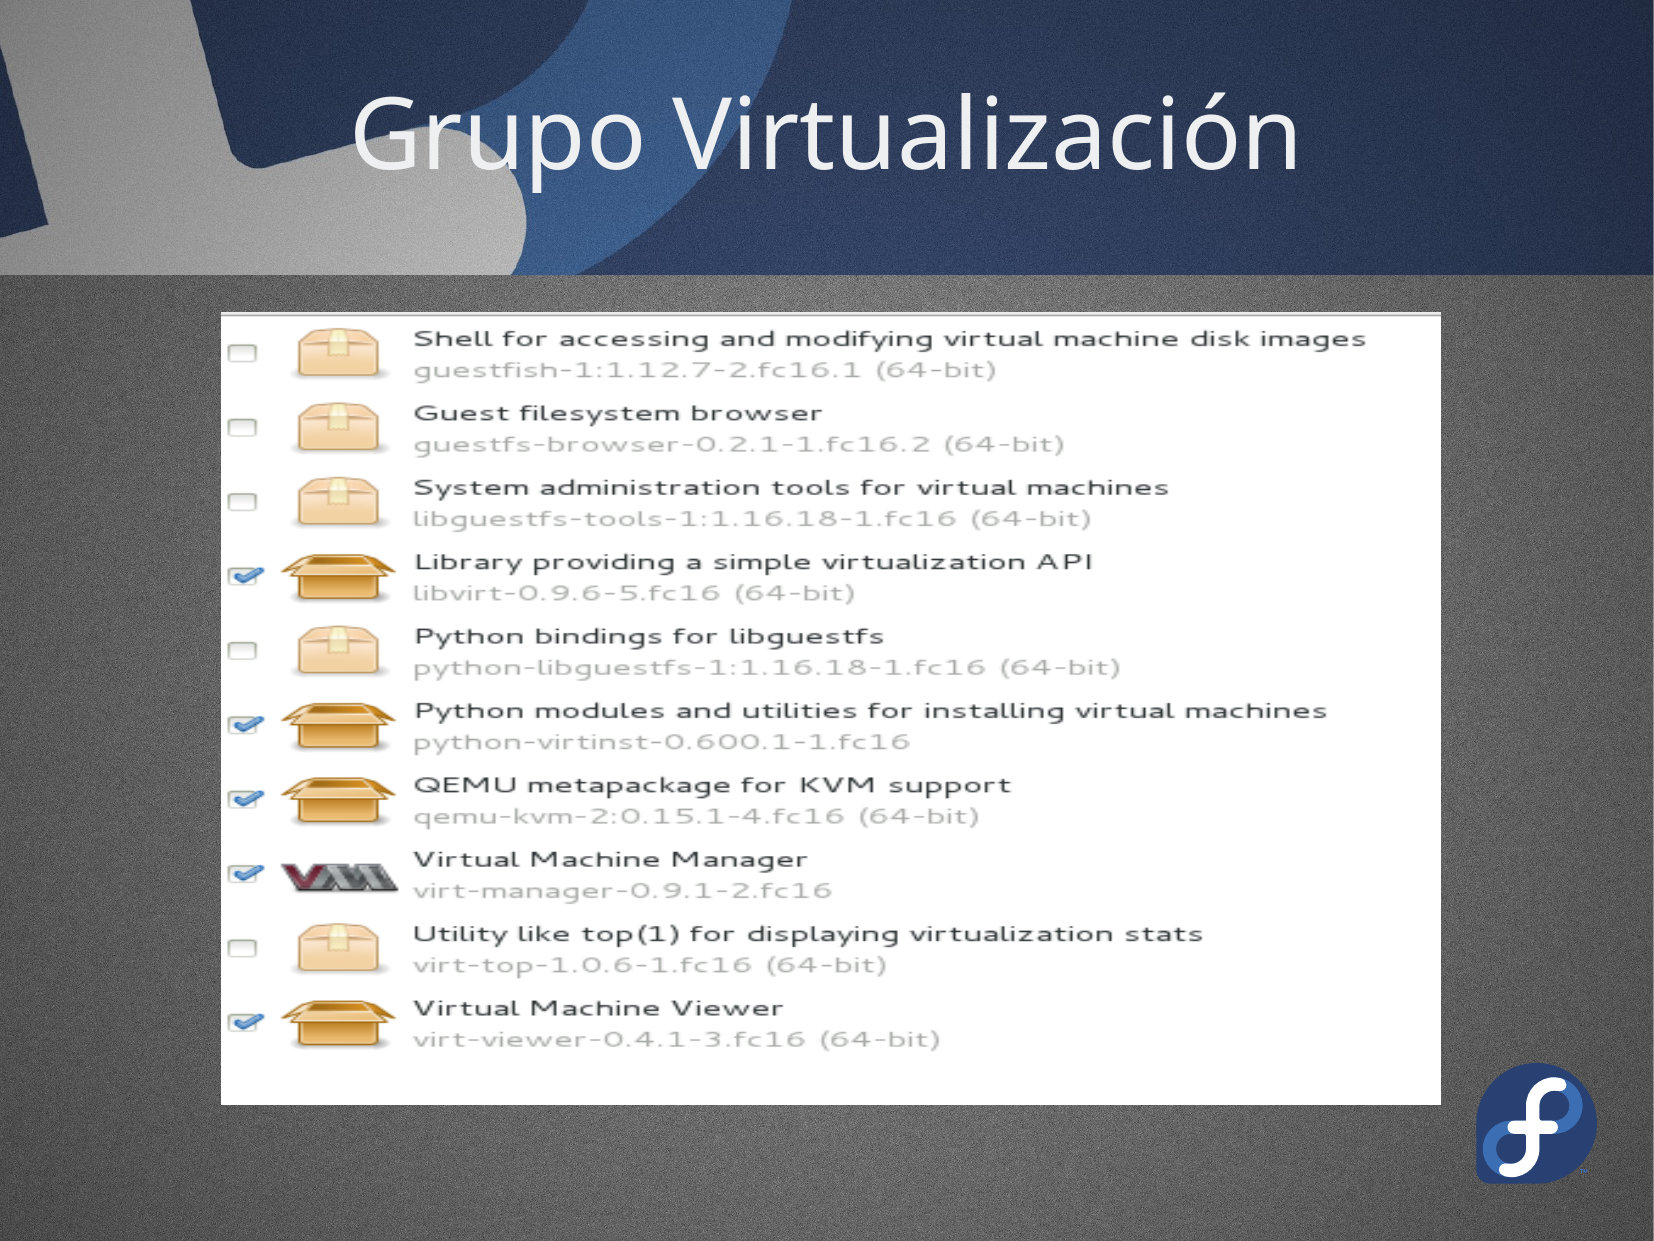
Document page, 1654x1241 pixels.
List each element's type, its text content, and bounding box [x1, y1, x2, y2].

picture [0, 0, 1654, 1241]
text_box Grupo Virtualización [88, 29, 1565, 237]
